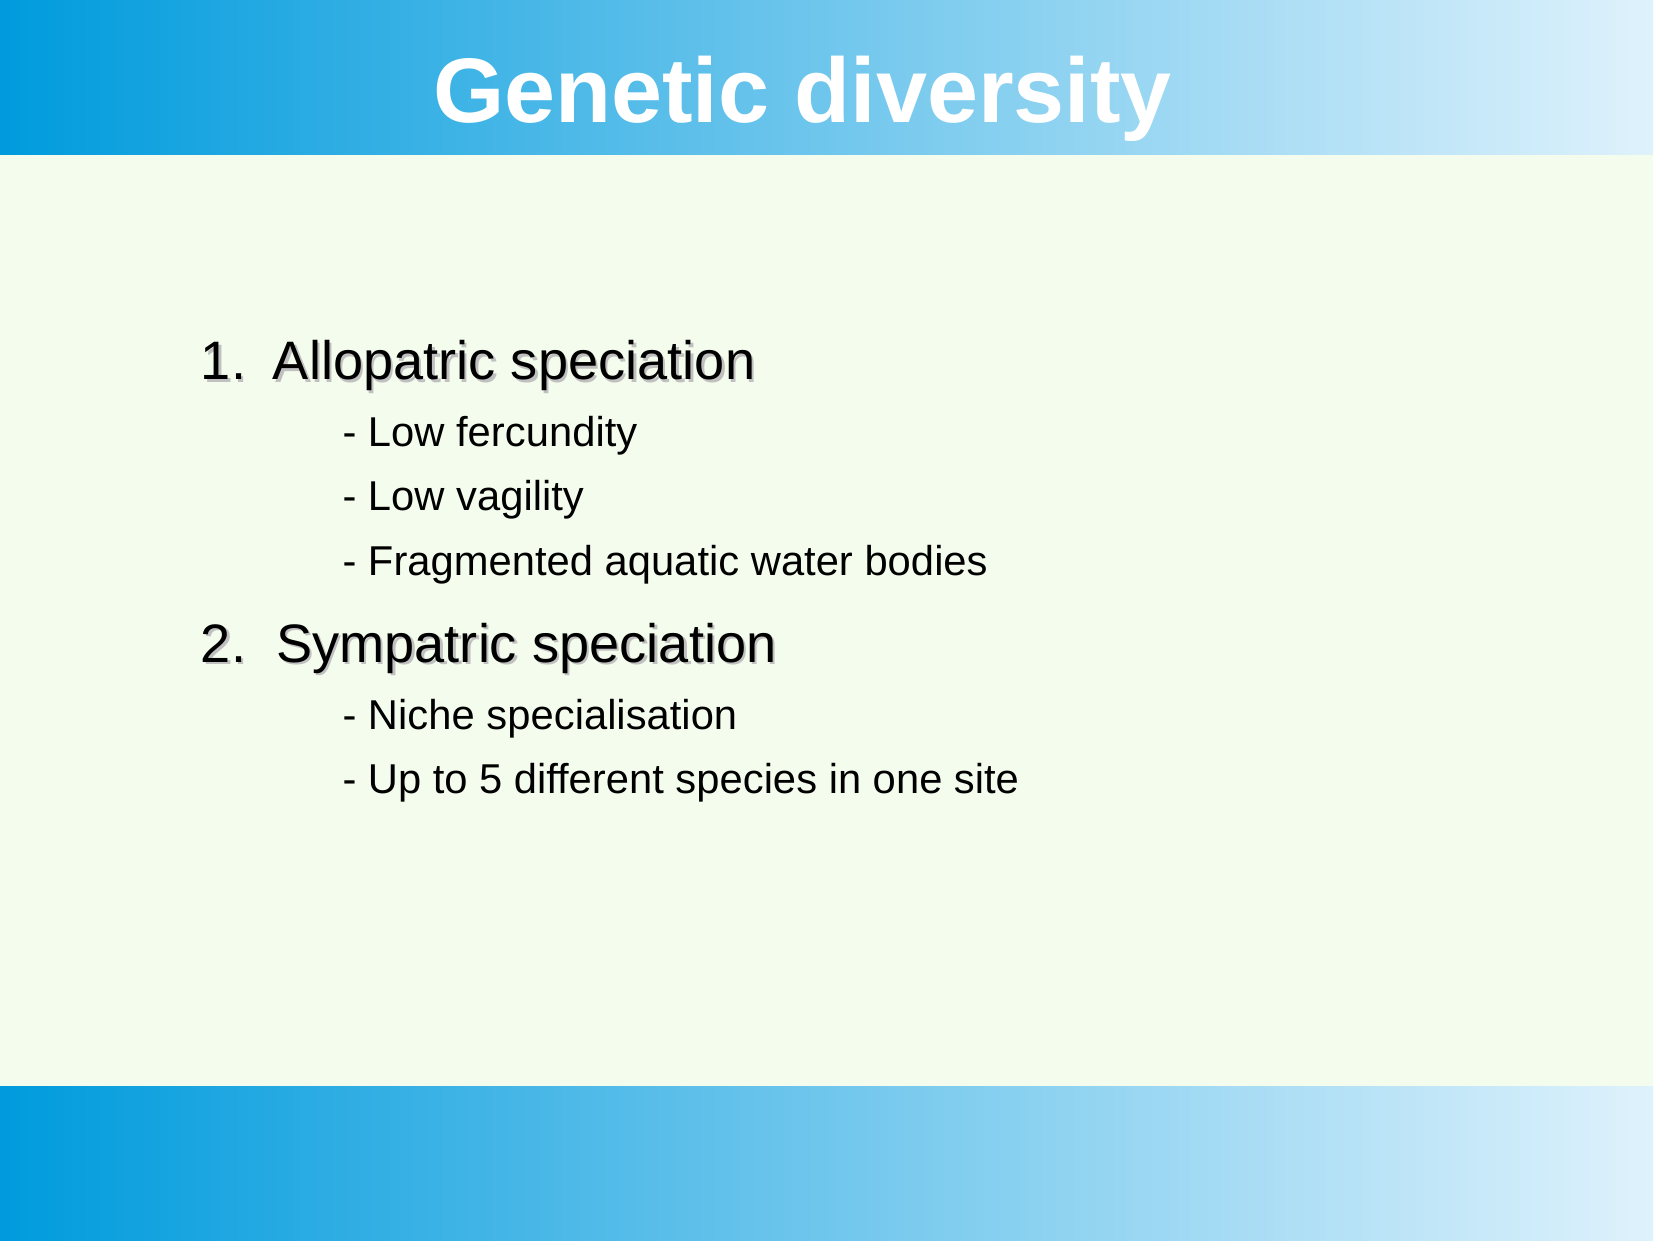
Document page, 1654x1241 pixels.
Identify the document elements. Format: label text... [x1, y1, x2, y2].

list 1. Allopatric speciation - Low fercundity - Low vagility - Fragmented aquatic water bodies 2. Sympatric speciation - Niche specialisation - Up to 5 different species in one site [129, 330, 1619, 886]
title Genetic diversity [0, 0, 1654, 205]
